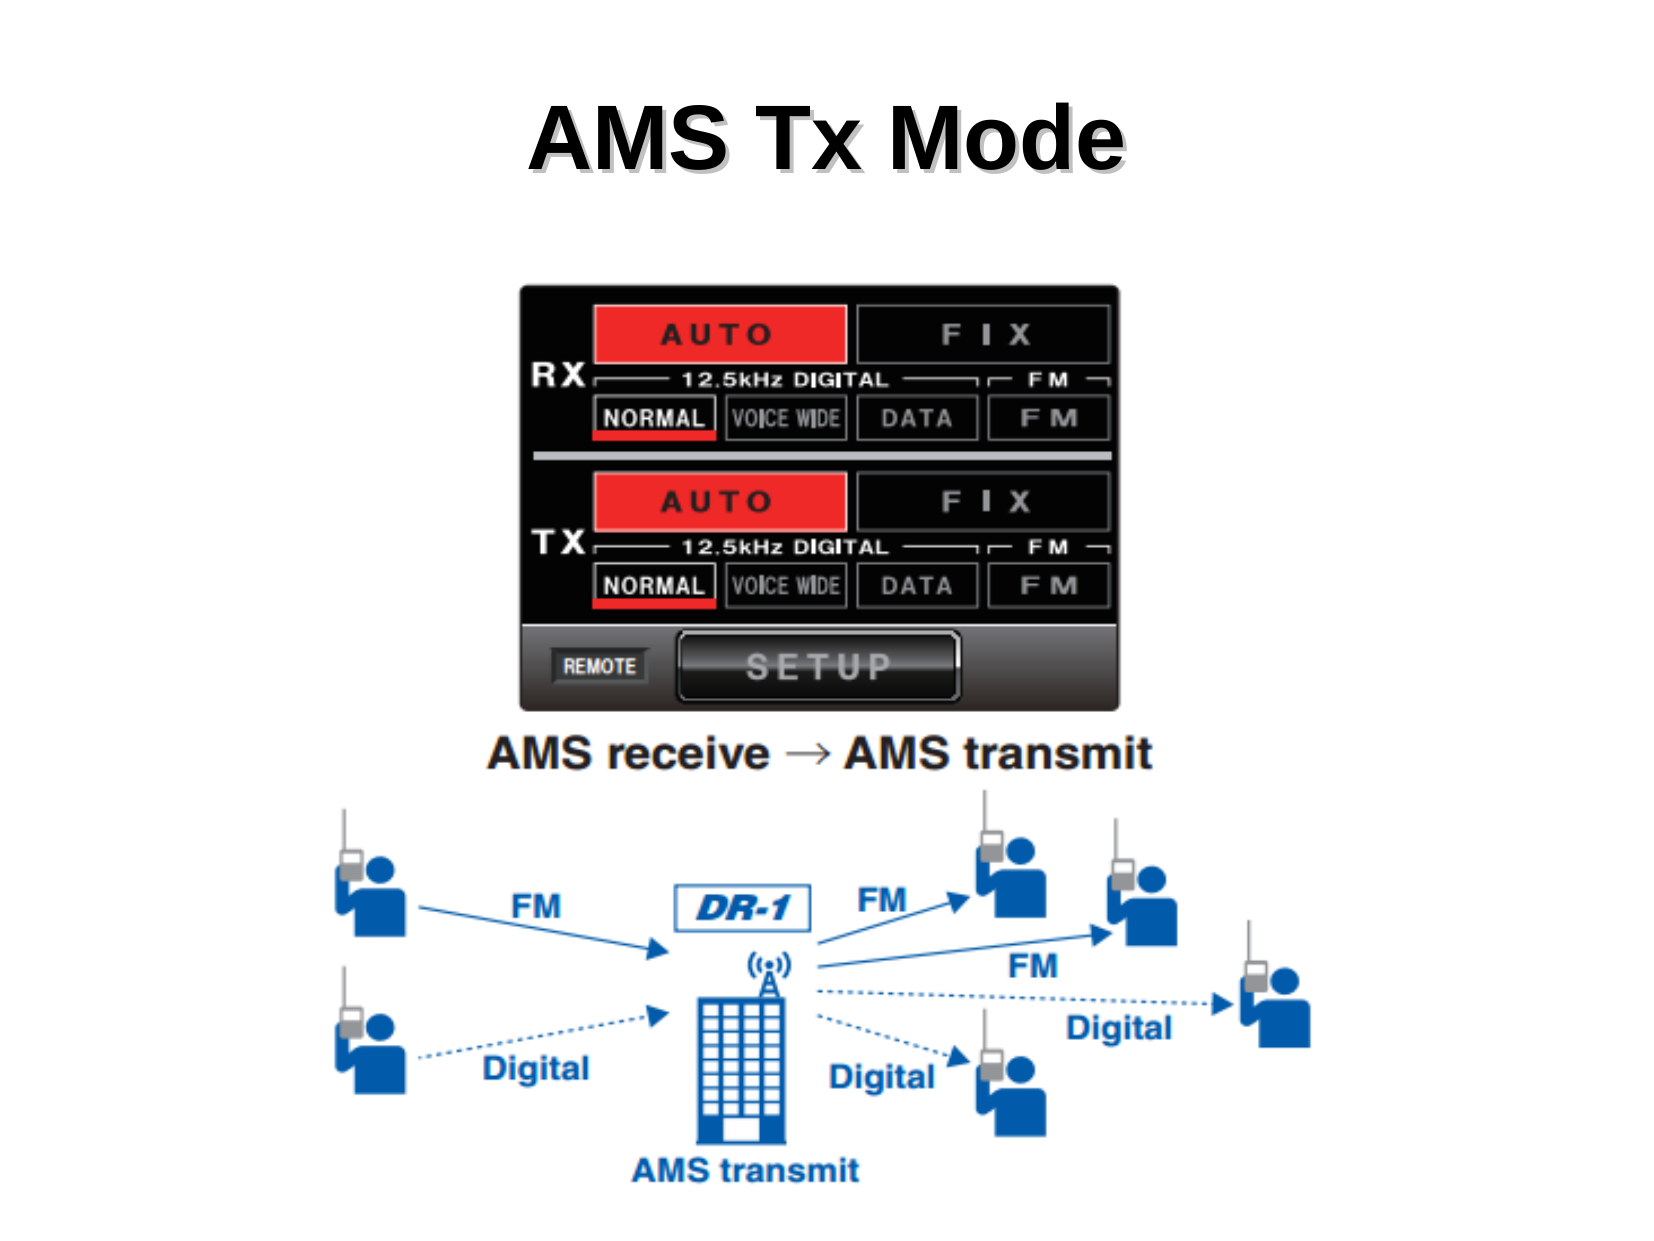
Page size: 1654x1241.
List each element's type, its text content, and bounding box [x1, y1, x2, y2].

picture [315, 269, 1336, 1208]
title AMS Tx Mode [82, 58, 1571, 217]
